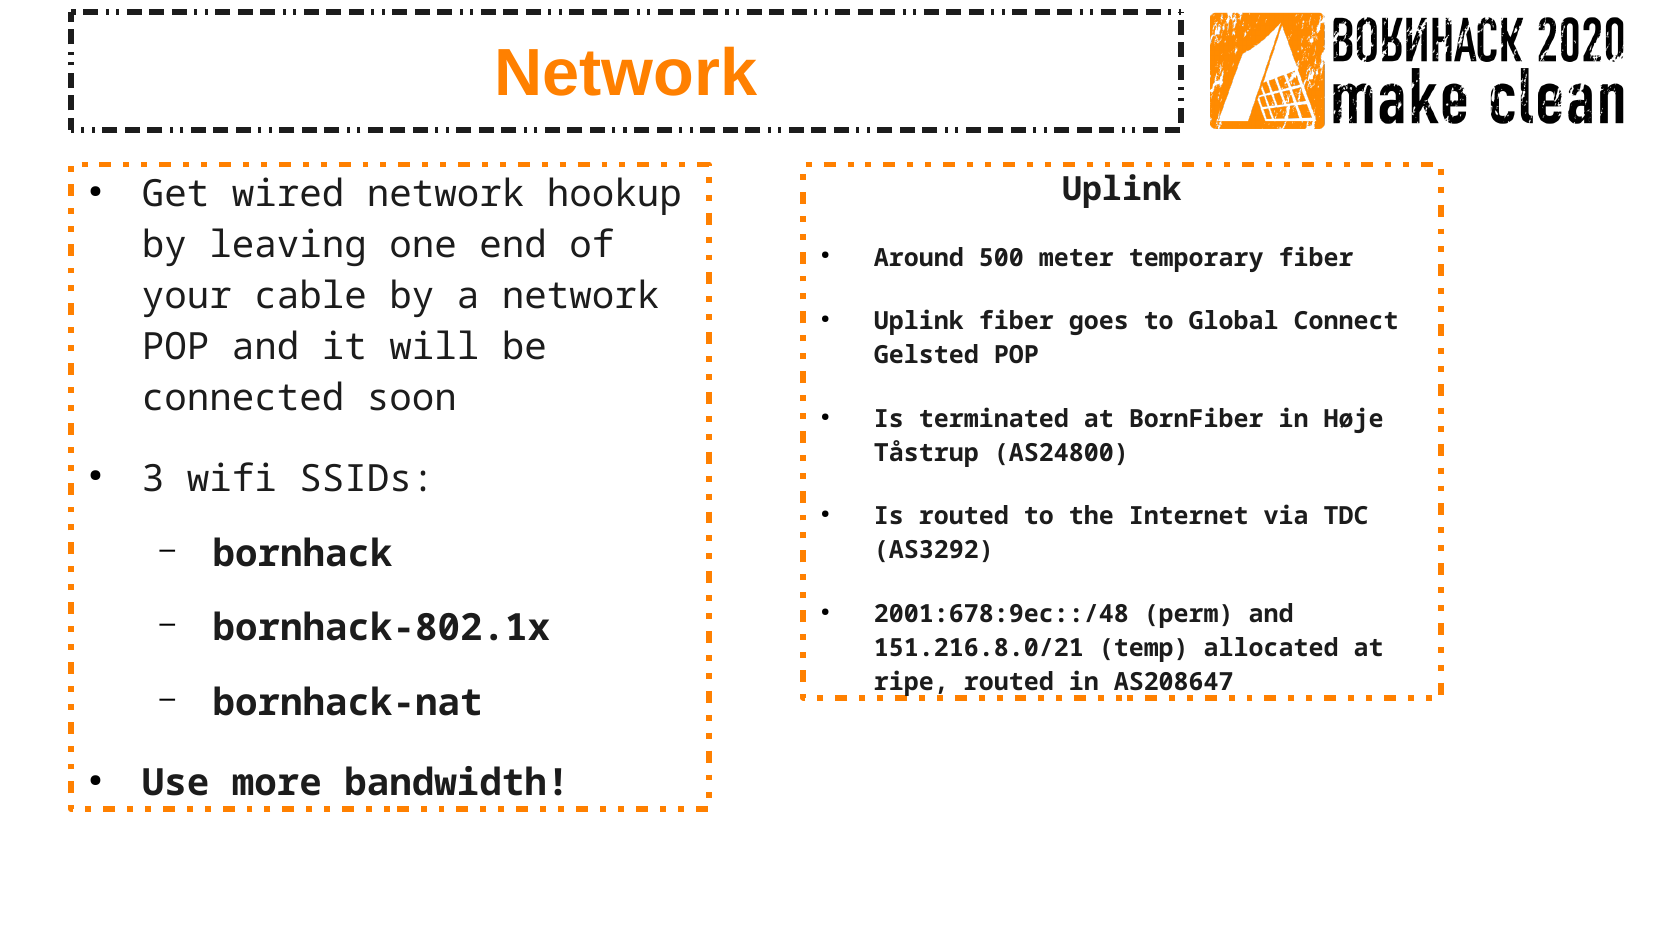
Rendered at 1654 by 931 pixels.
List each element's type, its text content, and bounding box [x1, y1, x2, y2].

title Network [70, 11, 1182, 130]
text_box Get wired network hookup by leaving one end of your cable by a network POP and it will be connected soon 3 wifi SSIDs: bornhack bornhack-802.1x bornhack-nat Use more bandwidth! [70, 164, 709, 810]
text_box Uplink Around 500 meter temporary fiber Uplink fiber goes to Global Connect Gelsted POP Is terminated at BornFiber in Høje Tåstrup (AS24800) Is routed to the Internet via TDC (AS3292) 2001:678:9ec::/48 (perm) and 151.216.8.0/21 (temp) allocated at ripe, routed in AS208647 [803, 164, 1441, 562]
picture [1210, 11, 1654, 130]
